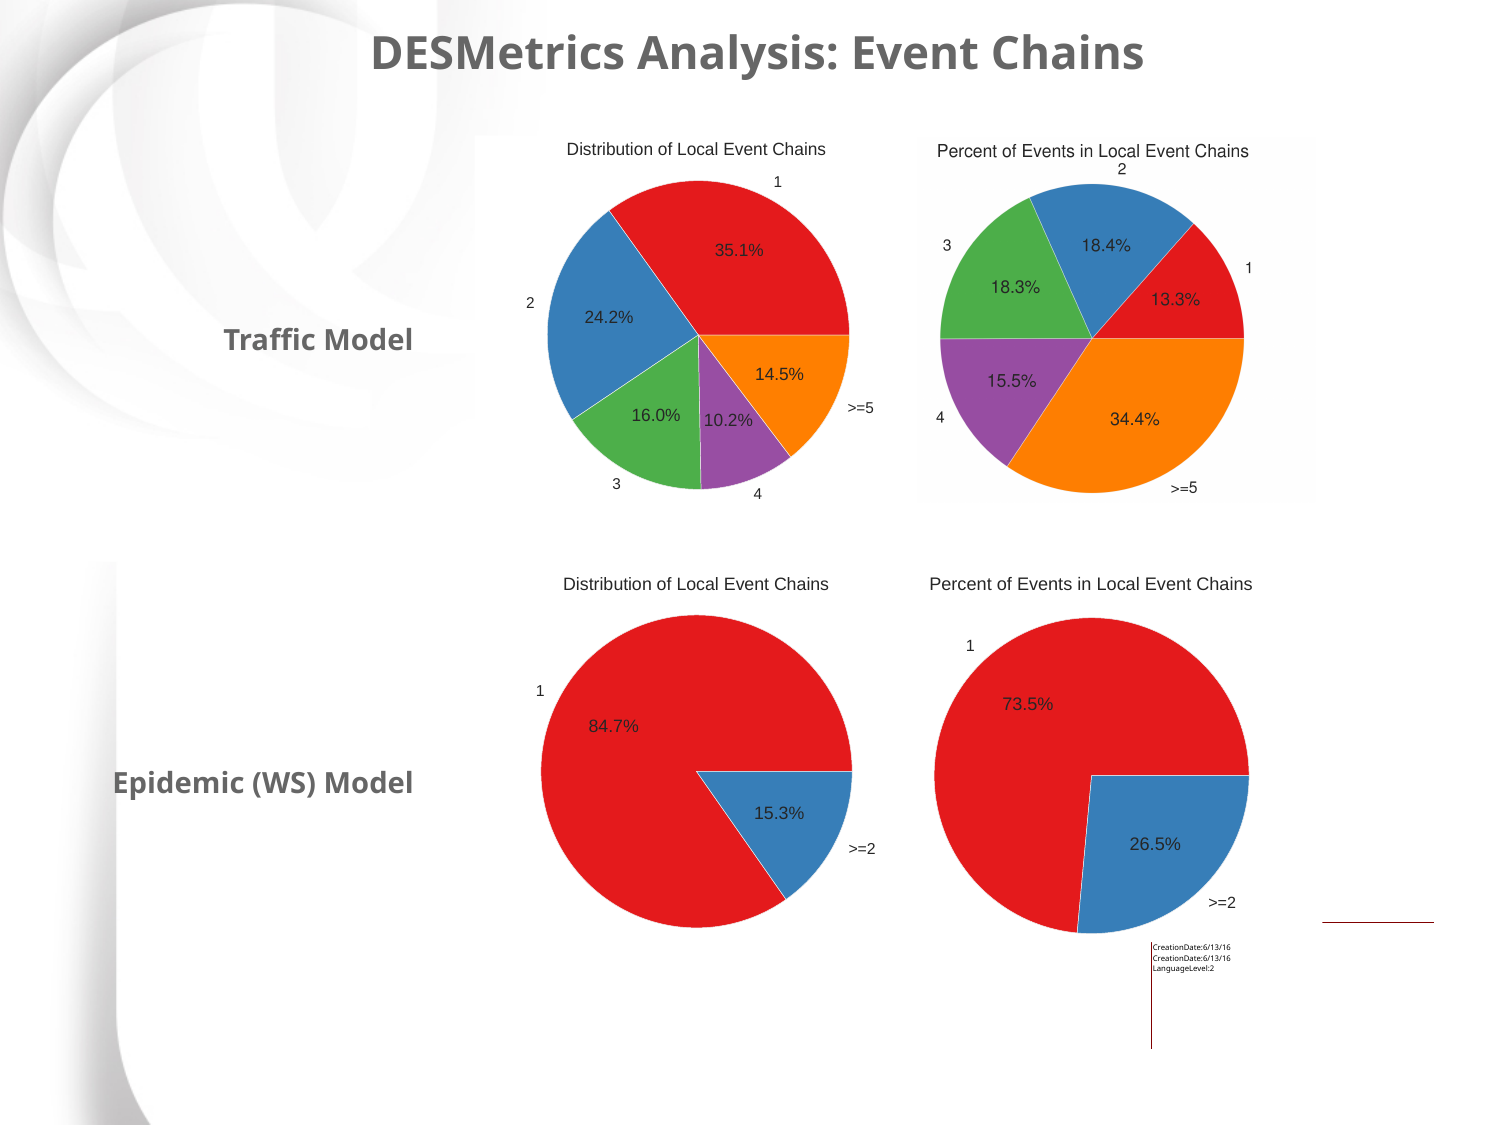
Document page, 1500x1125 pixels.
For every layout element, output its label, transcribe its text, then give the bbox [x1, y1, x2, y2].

text_box Traffic Model [208, 311, 450, 367]
title DESMetrics Analysis: Event Chains [120, 5, 1395, 97]
picture [0, 0, 1500, 1125]
text_box Epidemic (WS) Model [97, 755, 468, 811]
